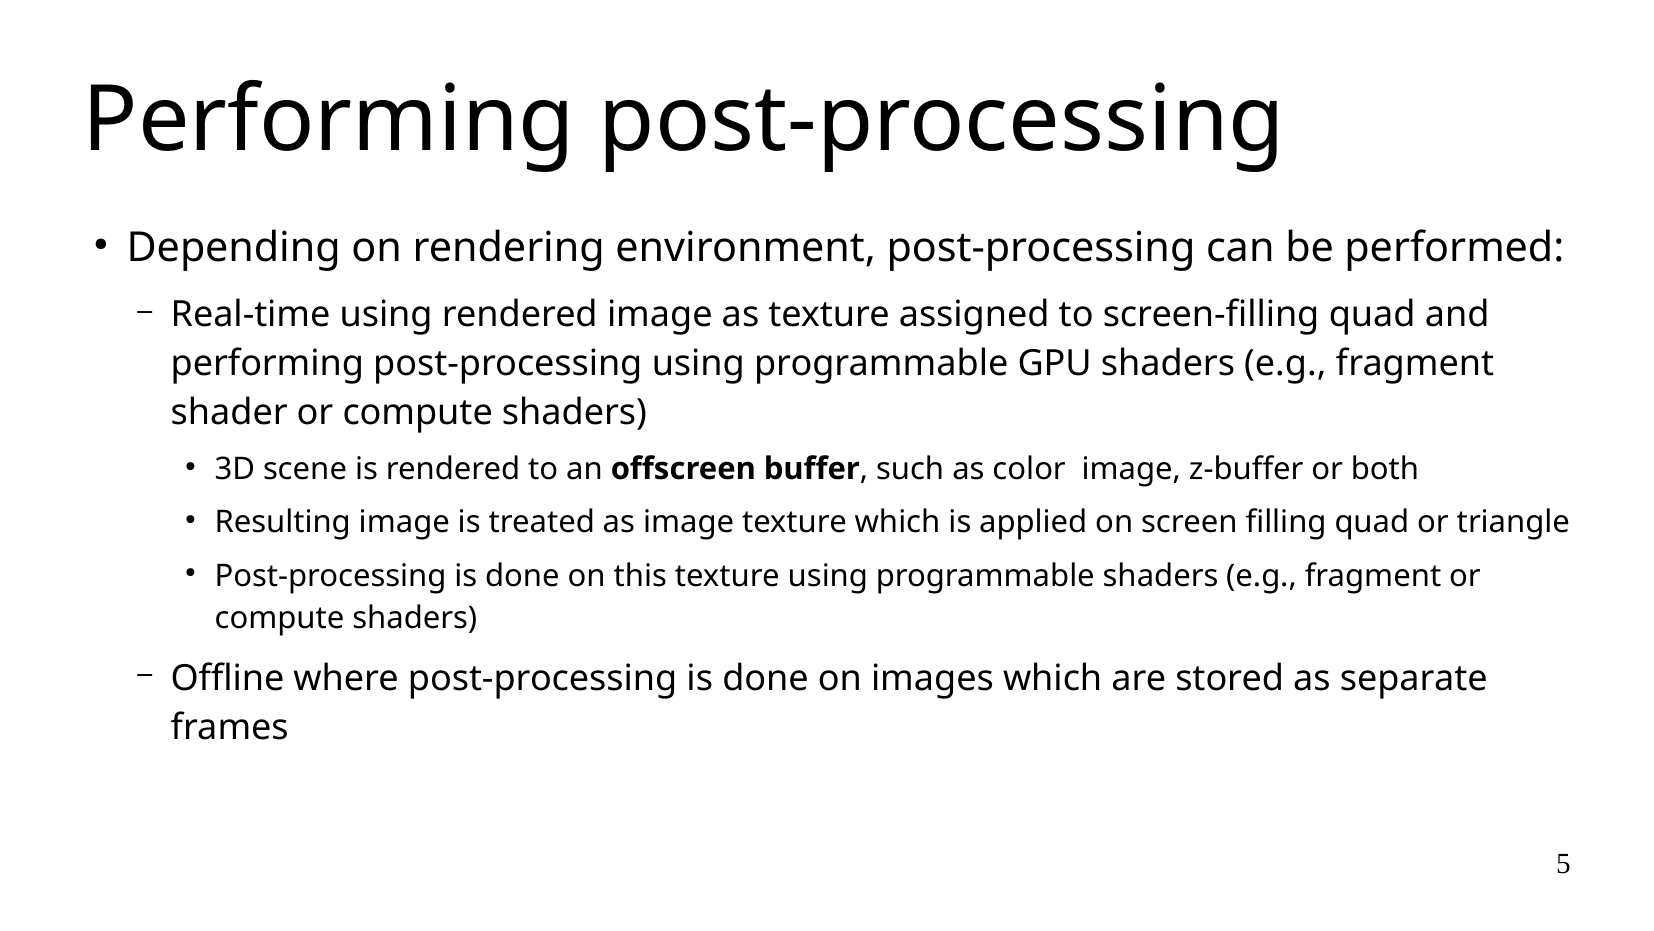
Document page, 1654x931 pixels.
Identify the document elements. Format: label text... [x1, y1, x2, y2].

title Performing post-processing [82, 37, 1571, 193]
list Depending on rendering environment, post-processing can be performed: Real-time using rendered image as texture assigned to screen-filling quad and performing post-processing using programmable GPU shaders (e.g., fragment shader or compute shaders) 3D scene is rendered to an offscreen buffer, such as color image, z-buffer or both Resulting image is treated as image texture which is applied on screen filling quad or triangle Post-processing is done on this texture using programmable shaders (e.g., fragment or compute shaders) Offline where post-processing is done on images which are stored as separate frames [82, 217, 1571, 758]
